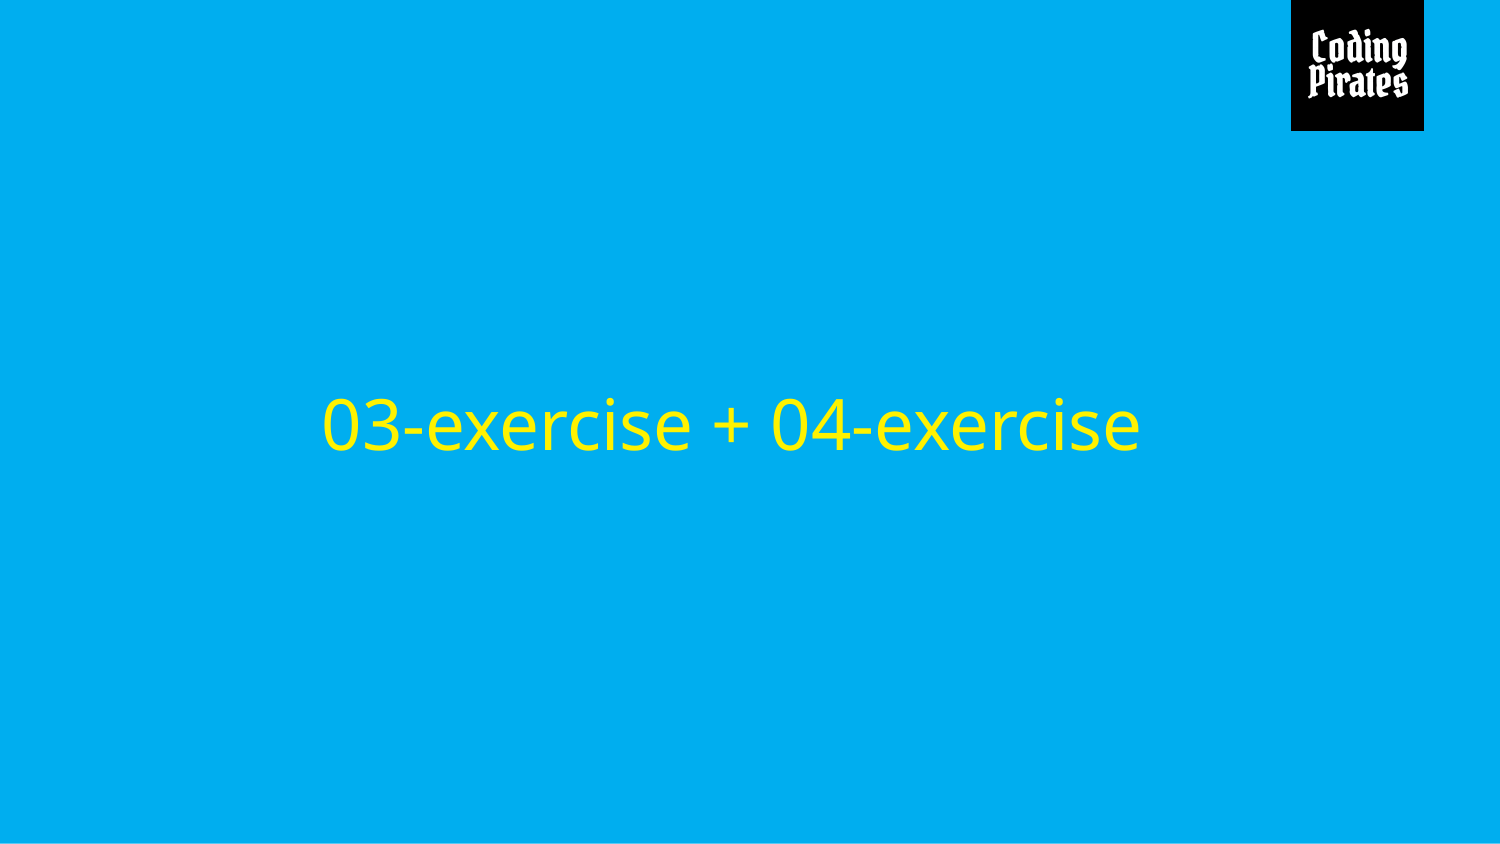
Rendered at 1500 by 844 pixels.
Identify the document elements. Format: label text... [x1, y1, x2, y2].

title 03-exercise + 04-exercise [12, 352, 1472, 491]
picture [1292, 0, 1423, 130]
